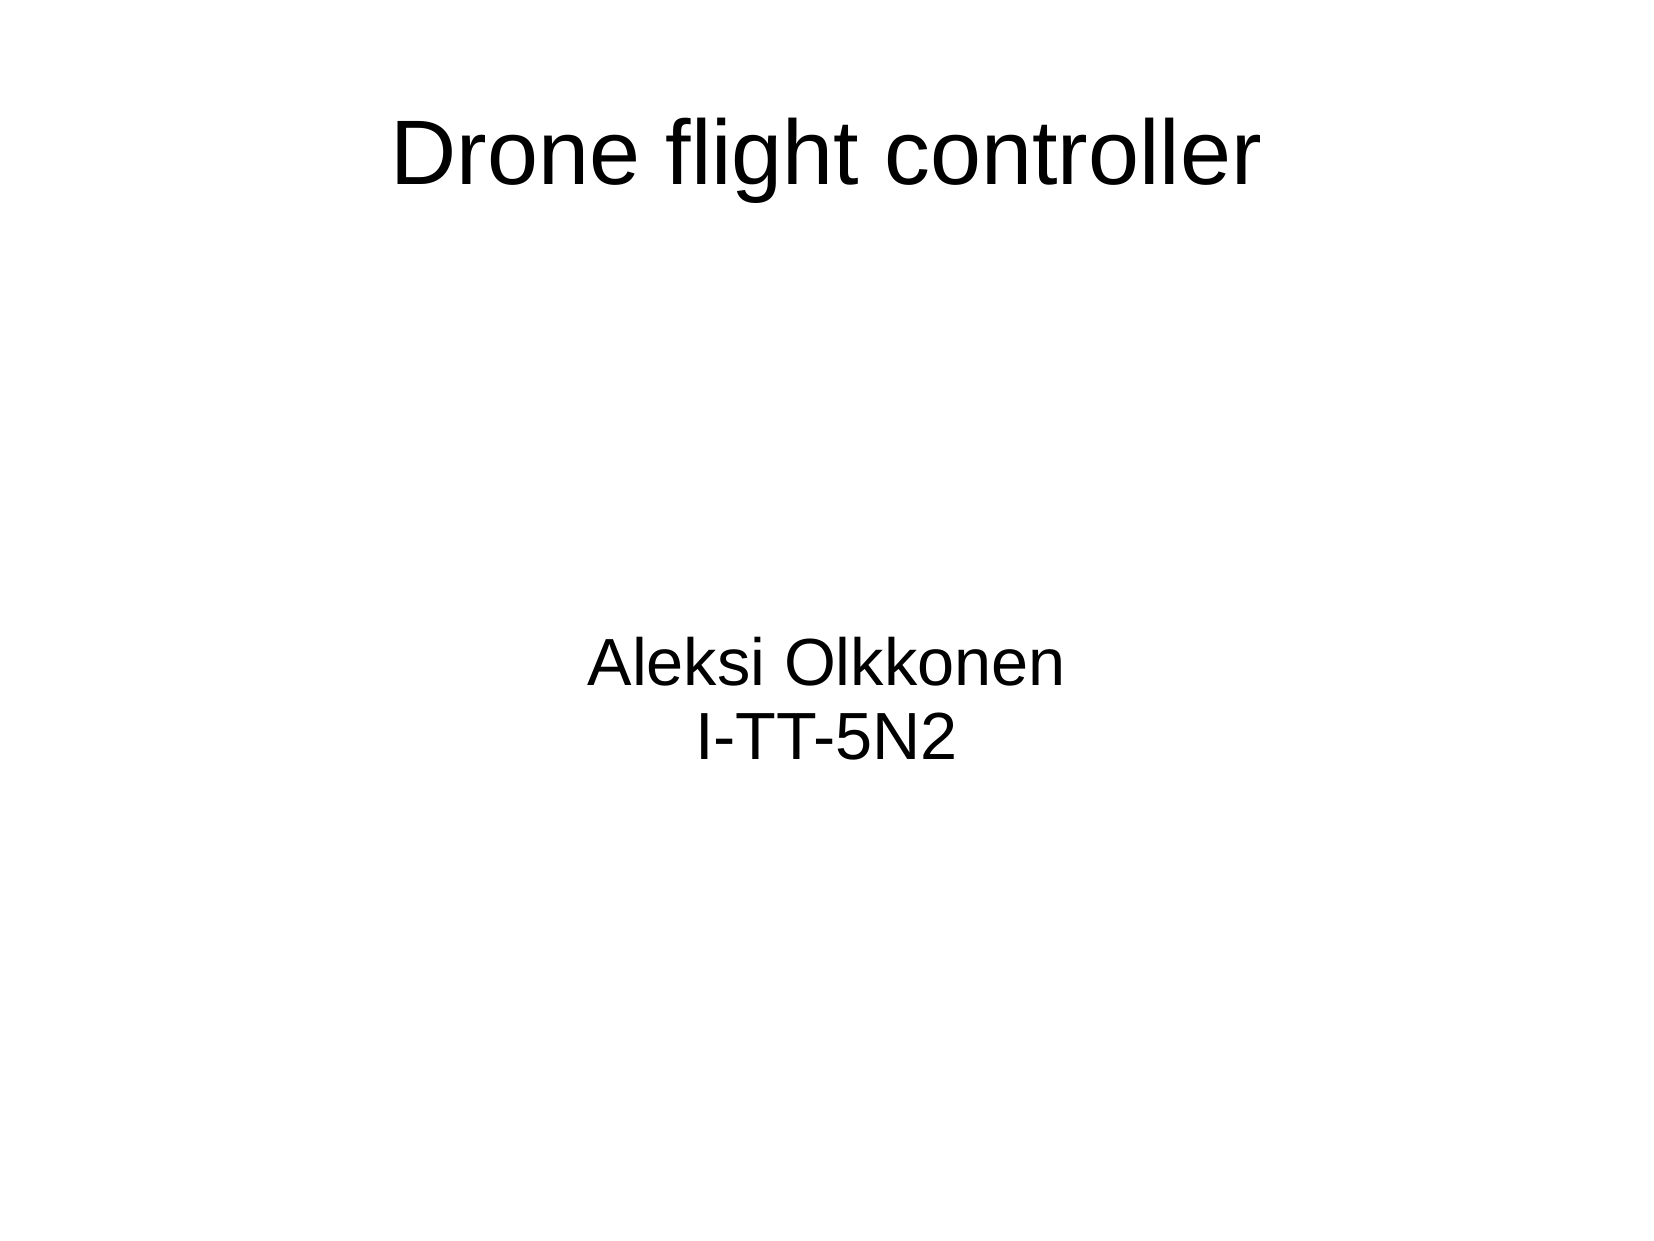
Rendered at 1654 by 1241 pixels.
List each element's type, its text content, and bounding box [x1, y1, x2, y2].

subtitle Aleksi Olkkonen I-TT-5N2 [82, 290, 1571, 1109]
title Drone flight controller [82, 49, 1571, 257]
